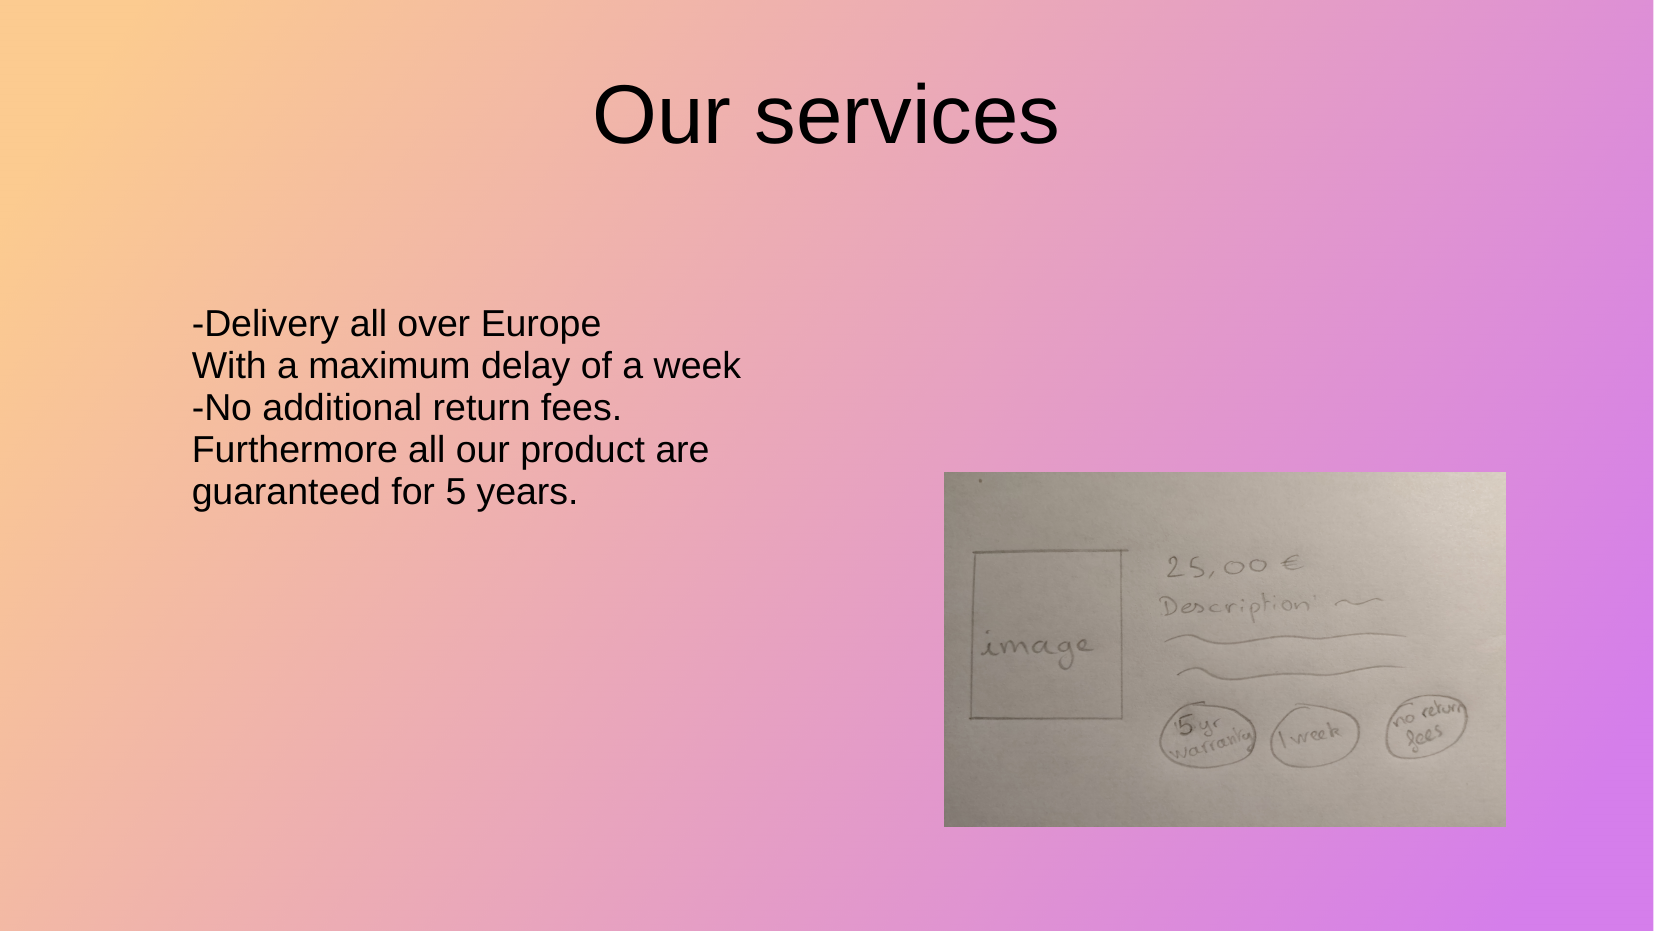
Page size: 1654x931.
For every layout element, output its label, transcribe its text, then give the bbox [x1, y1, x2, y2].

picture [0, 0, 1654, 931]
title Our services [82, 37, 1571, 193]
text_box -Delivery all over Europe With a maximum delay of a week -No additional return fees. Furthermore all our product are guaranteed for 5 years. [177, 295, 757, 521]
